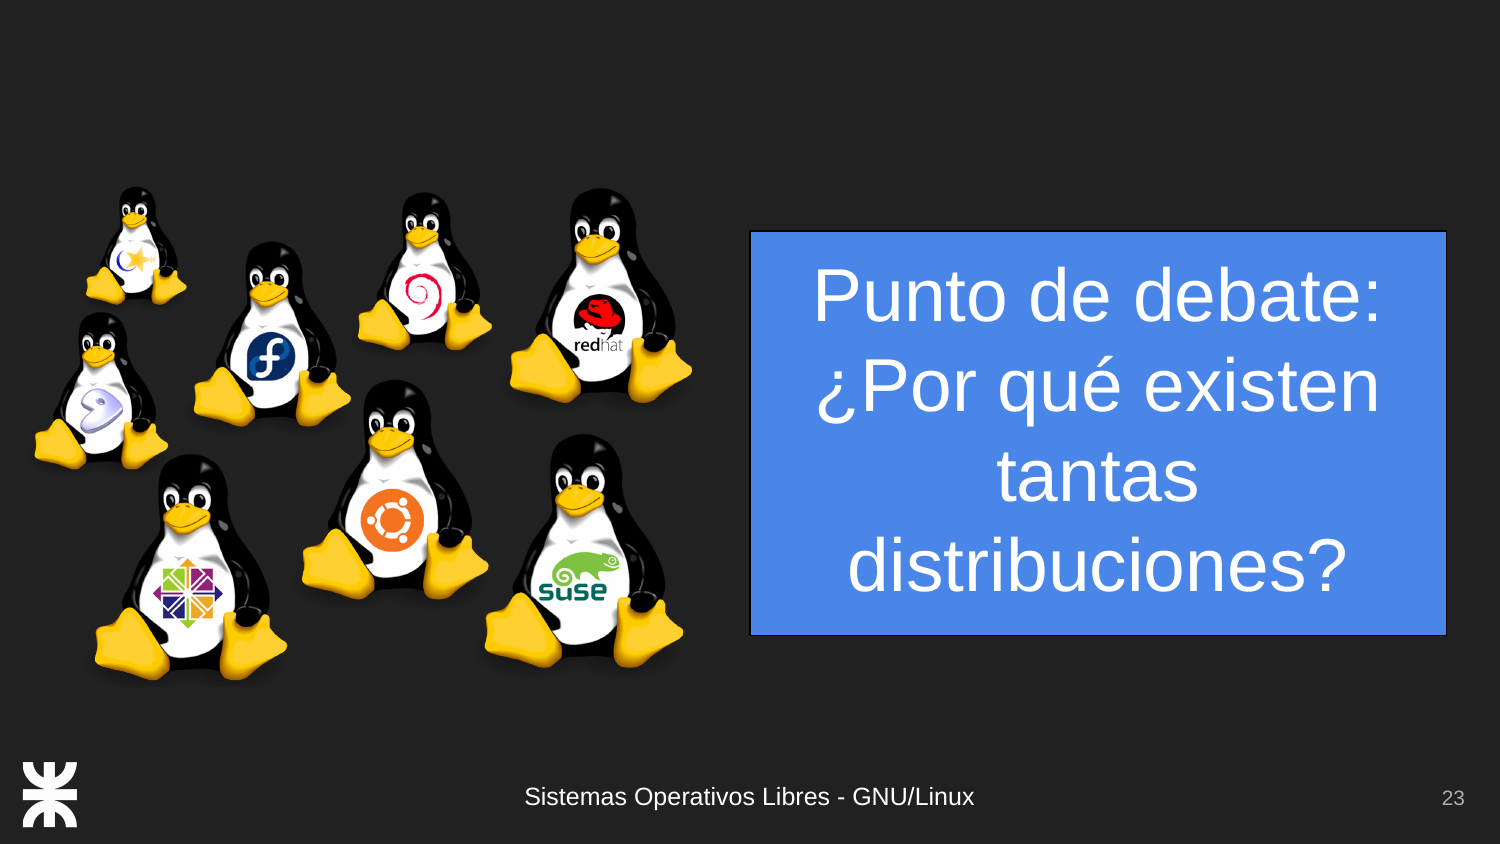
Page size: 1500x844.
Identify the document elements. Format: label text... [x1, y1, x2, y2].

slide_number <number> [1389, 764, 1480, 830]
picture [22, 180, 700, 687]
title Punto de debate: ¿Por qué existen tantas distribuciones? [750, 231, 1447, 636]
title Sistemas Operativos Libres - GNU/Linux [254, 748, 1246, 843]
picture [22, 762, 77, 829]
